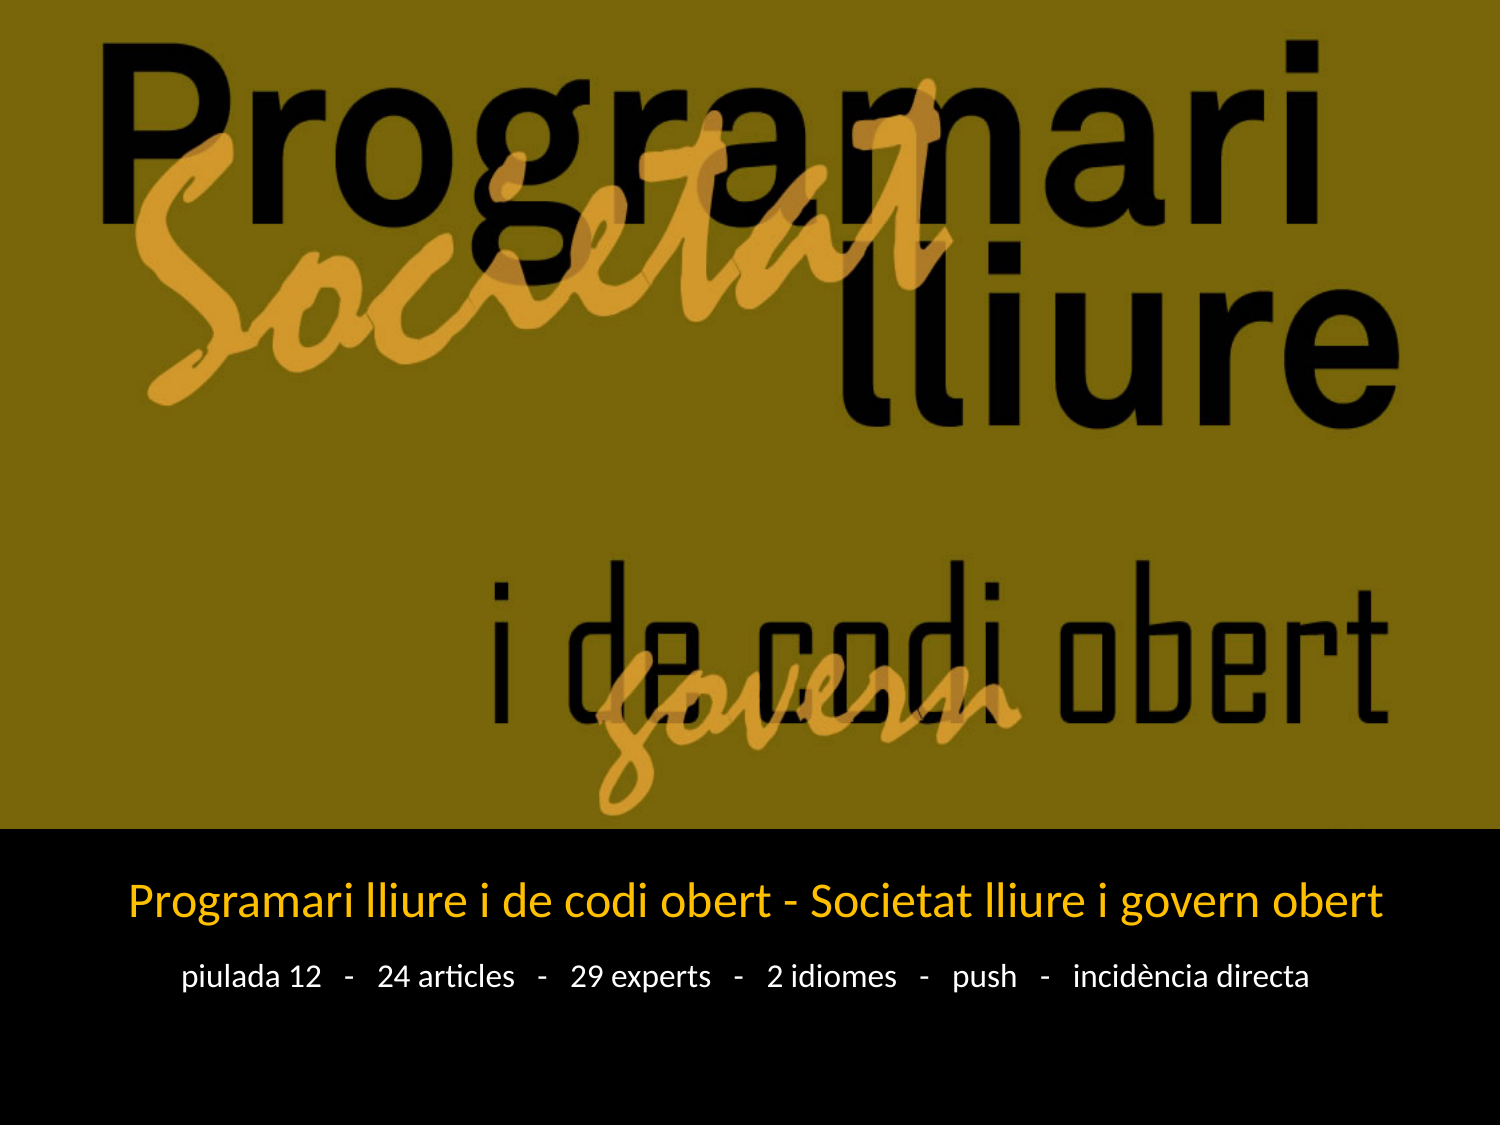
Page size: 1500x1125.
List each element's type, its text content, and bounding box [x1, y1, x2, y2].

text_box Programari lliure i de codi obert - Societat lliure i govern obert [114, 859, 1400, 935]
picture [0, 0, 1500, 829]
text_box piulada 12 - 24 articles - 29 experts - 2 idiomes - push - incidència directa [0, 955, 1500, 1022]
